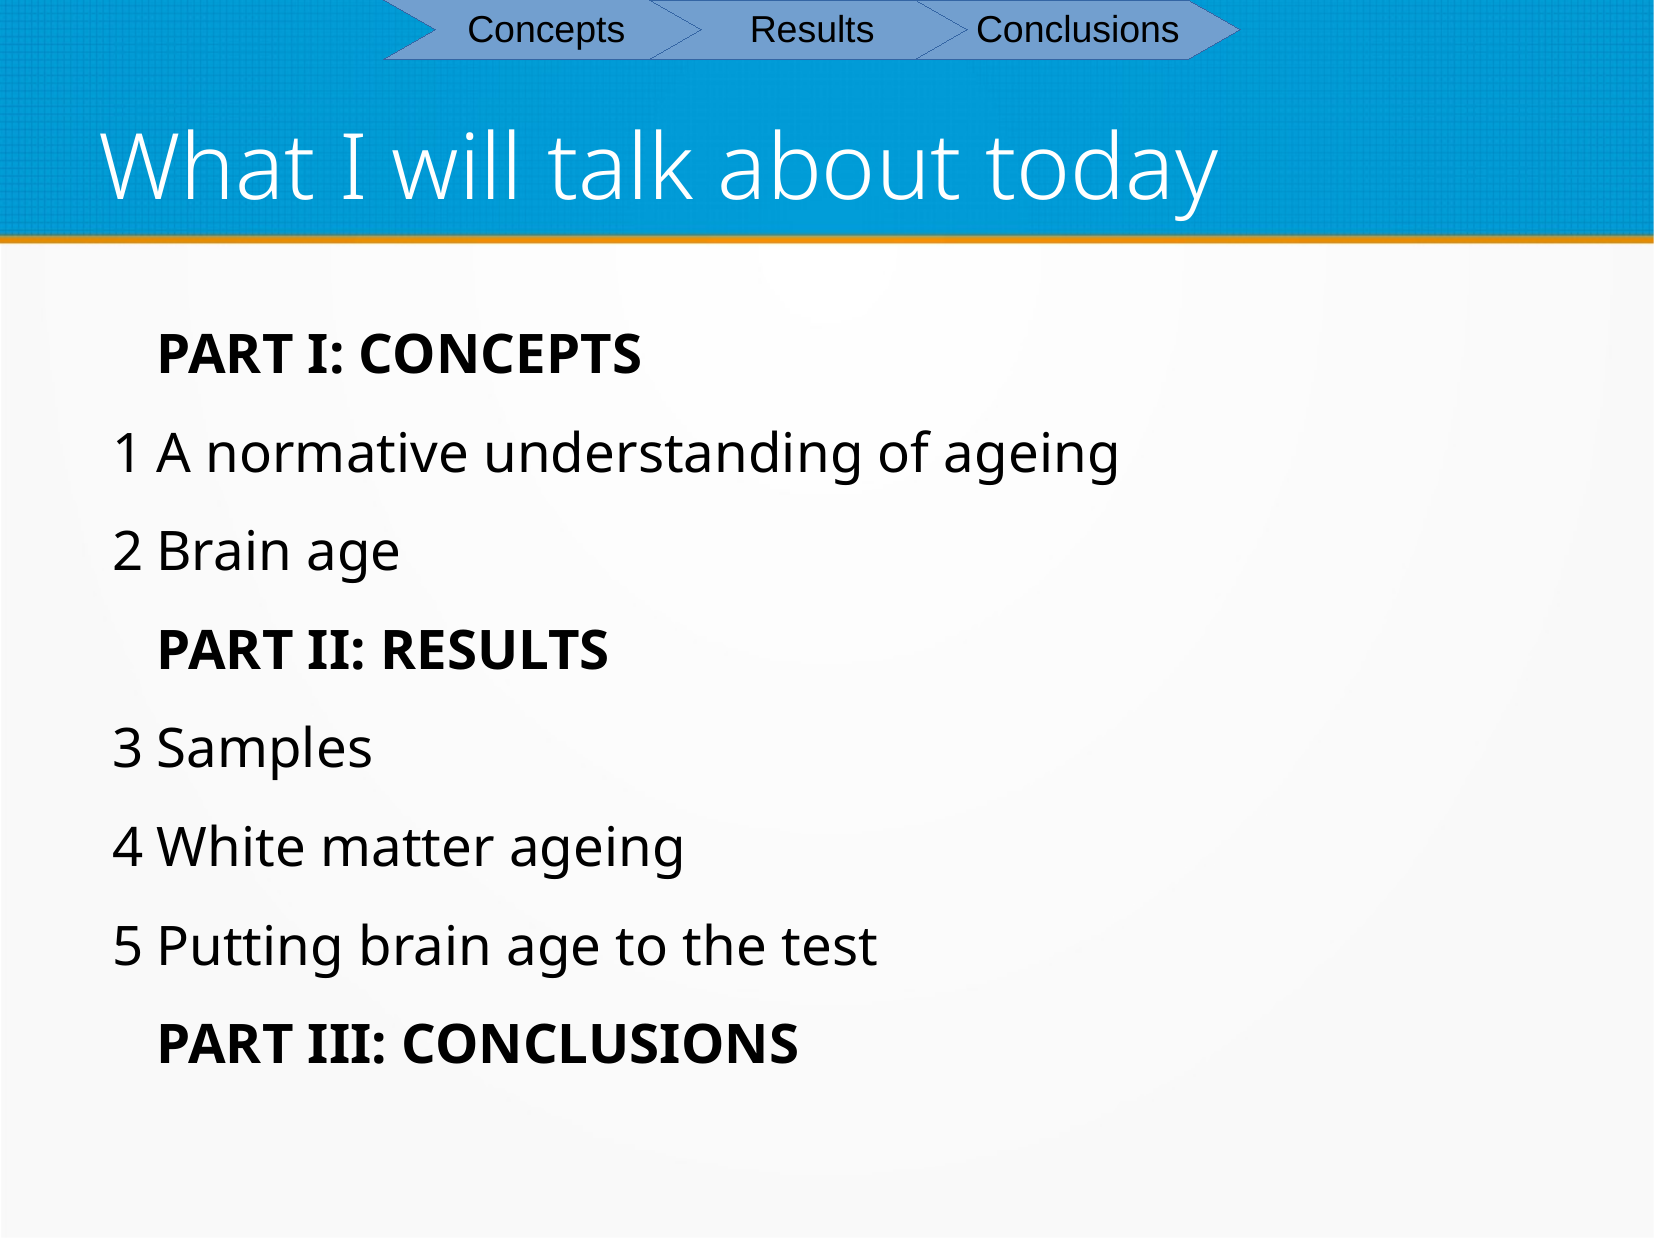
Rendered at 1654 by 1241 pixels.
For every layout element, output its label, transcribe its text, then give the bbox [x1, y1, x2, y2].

list PART I: CONCEPTS A normative understanding of ageing Brain age PART II: RESULTS Samples White matter ageing Putting brain age to the test PART III: CONCLUSIONS [98, 315, 1594, 1080]
text_box Results [649, 0, 966, 60]
picture [0, 233, 1654, 1241]
text_box Conclusions [915, 0, 1241, 60]
text_box Concepts [383, 0, 700, 60]
title What I will talk about today [98, 19, 1654, 227]
